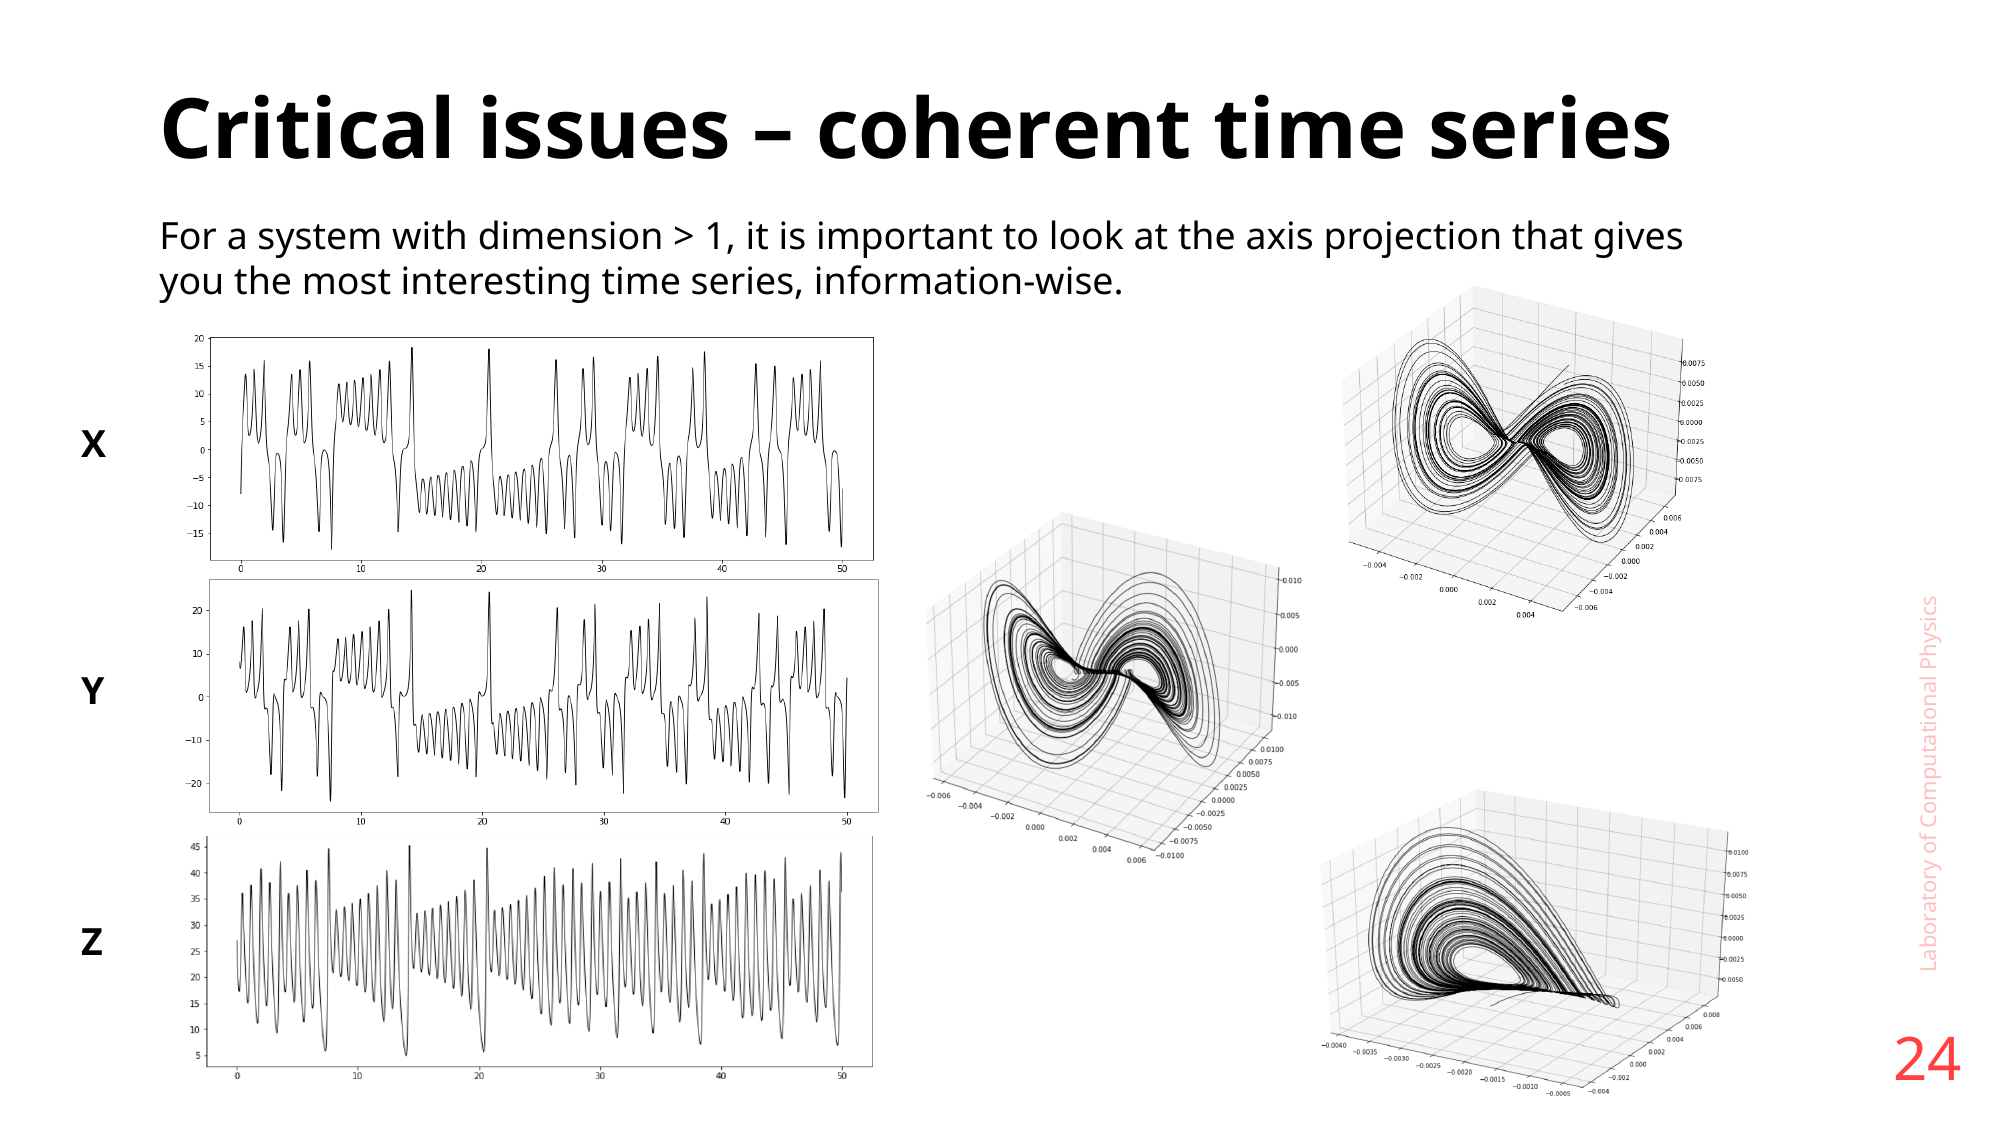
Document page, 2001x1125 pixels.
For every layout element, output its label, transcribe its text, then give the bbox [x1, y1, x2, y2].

slide_number 24 [1852, 1012, 2000, 1110]
text_box For a system with dimension > 1, it is important to look at the axis projection that gives you the most interesting time series, information-wise. [144, 204, 1735, 311]
text_box X [66, 412, 133, 473]
picture [180, 282, 1758, 1105]
title Critical issues – coherent time series [144, 36, 1735, 185]
footer Laboratory of Computational Physics [1897, 400, 1958, 988]
text_box Z [66, 910, 133, 972]
text_box Y [66, 659, 133, 720]
